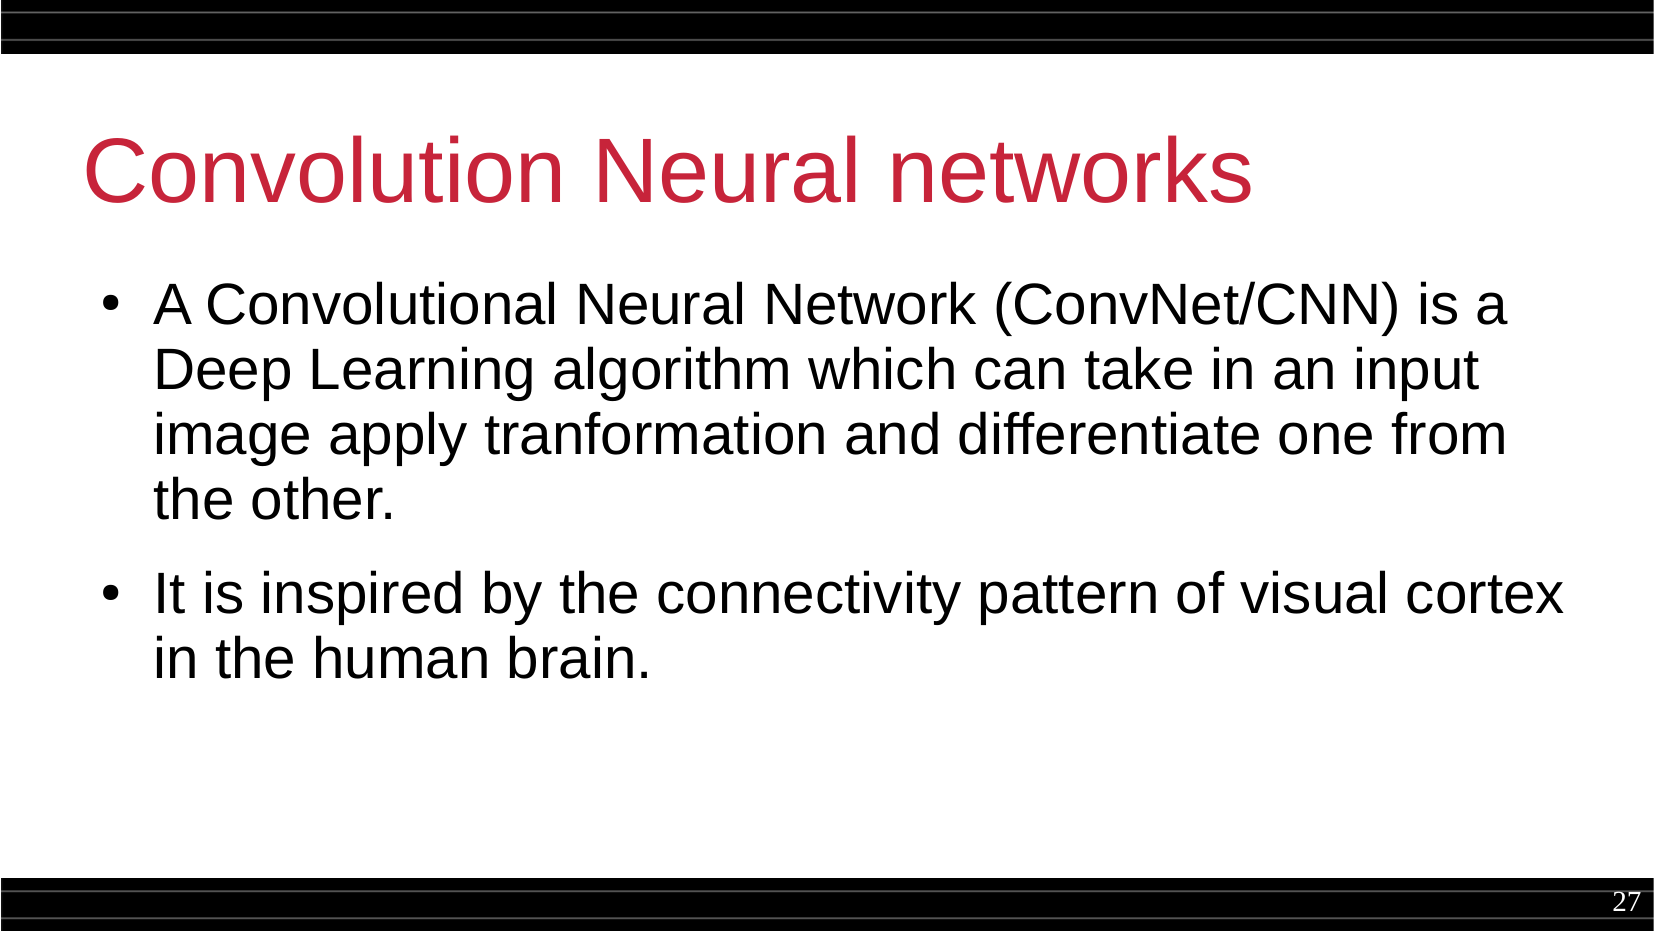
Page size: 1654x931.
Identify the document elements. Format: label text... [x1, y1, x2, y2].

list A Convolutional Neural Network (ConvNet/CNN) is a Deep Learning algorithm which can take in an input image apply tranformation and differentiate one from the other. It is inspired by the connectivity pattern of visual cortex in the human brain. [82, 271, 1571, 758]
title Convolution Neural networks [82, 92, 1571, 249]
picture [1, 0, 1654, 54]
picture [1, 878, 1654, 931]
